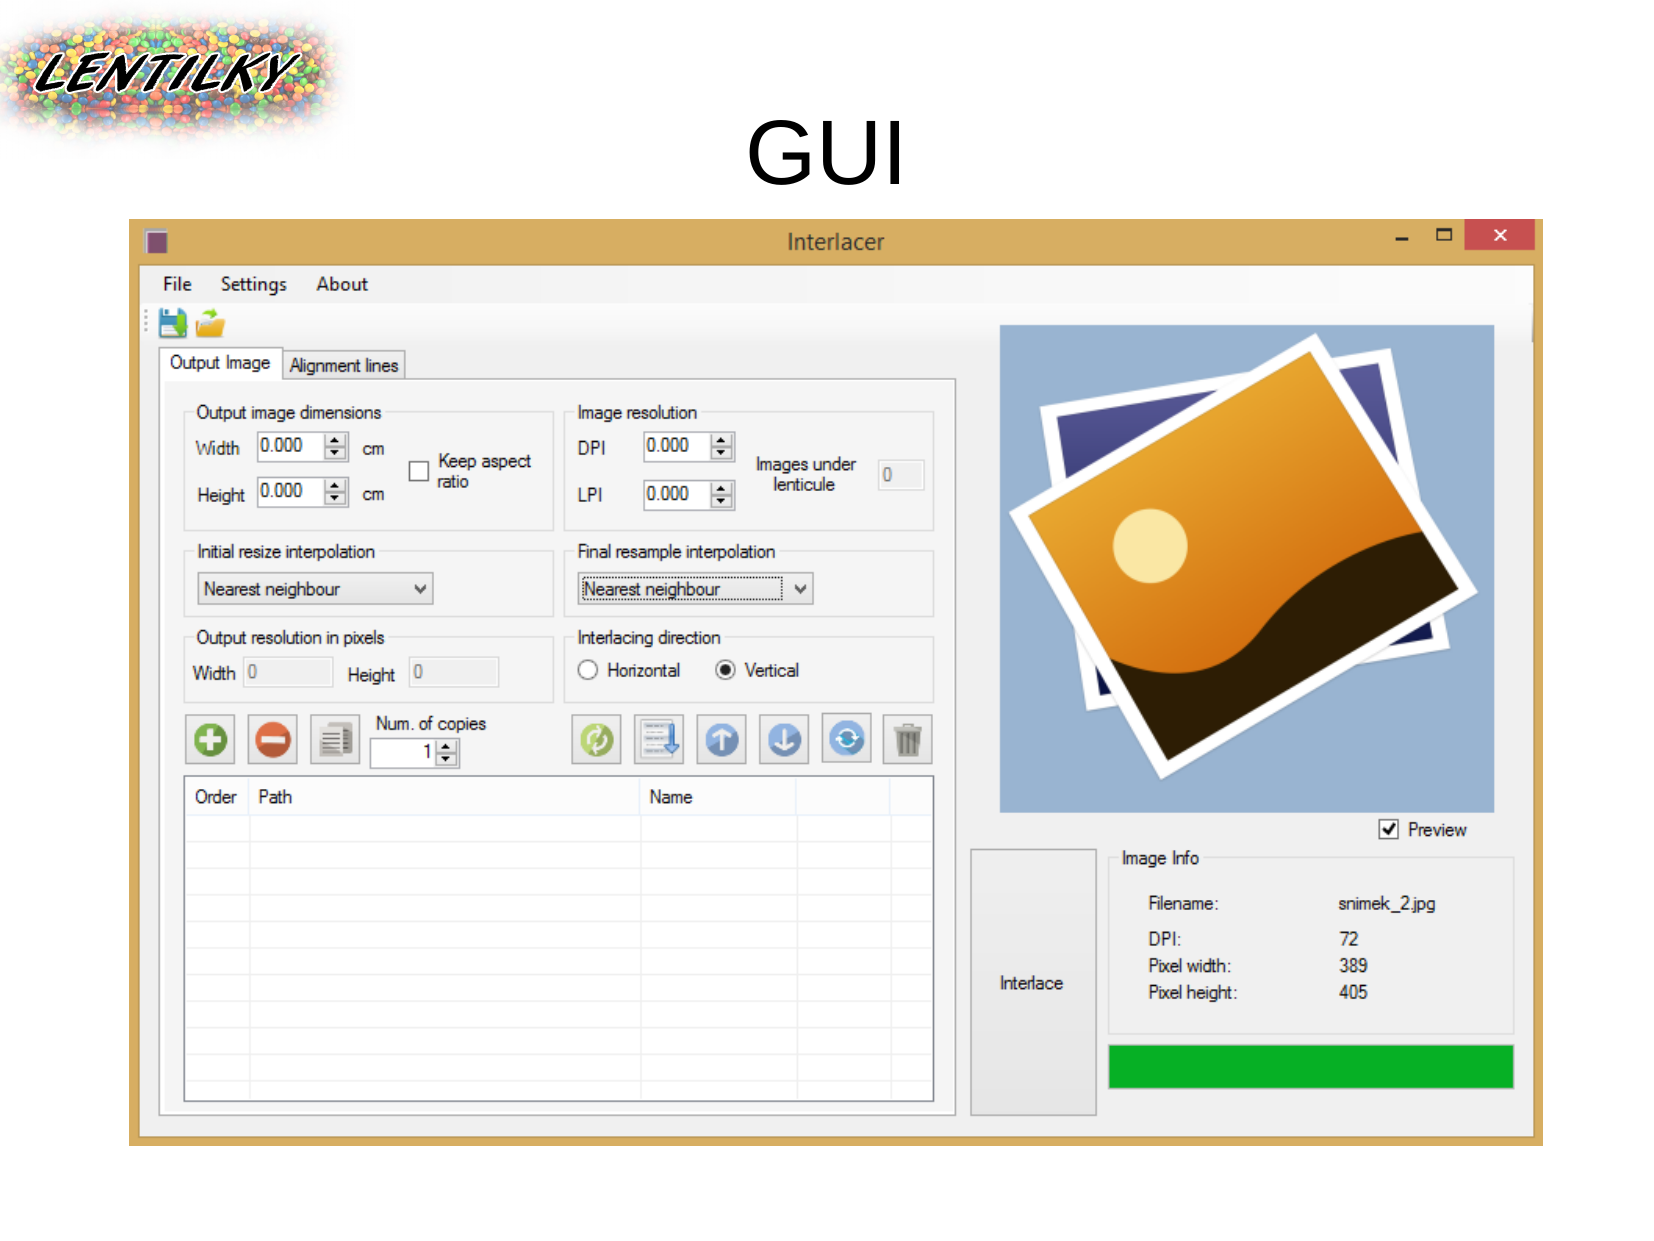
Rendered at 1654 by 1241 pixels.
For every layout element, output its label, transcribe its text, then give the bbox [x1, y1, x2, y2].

picture [129, 219, 1543, 1146]
picture [0, 0, 355, 159]
title GUI [82, 49, 1571, 257]
